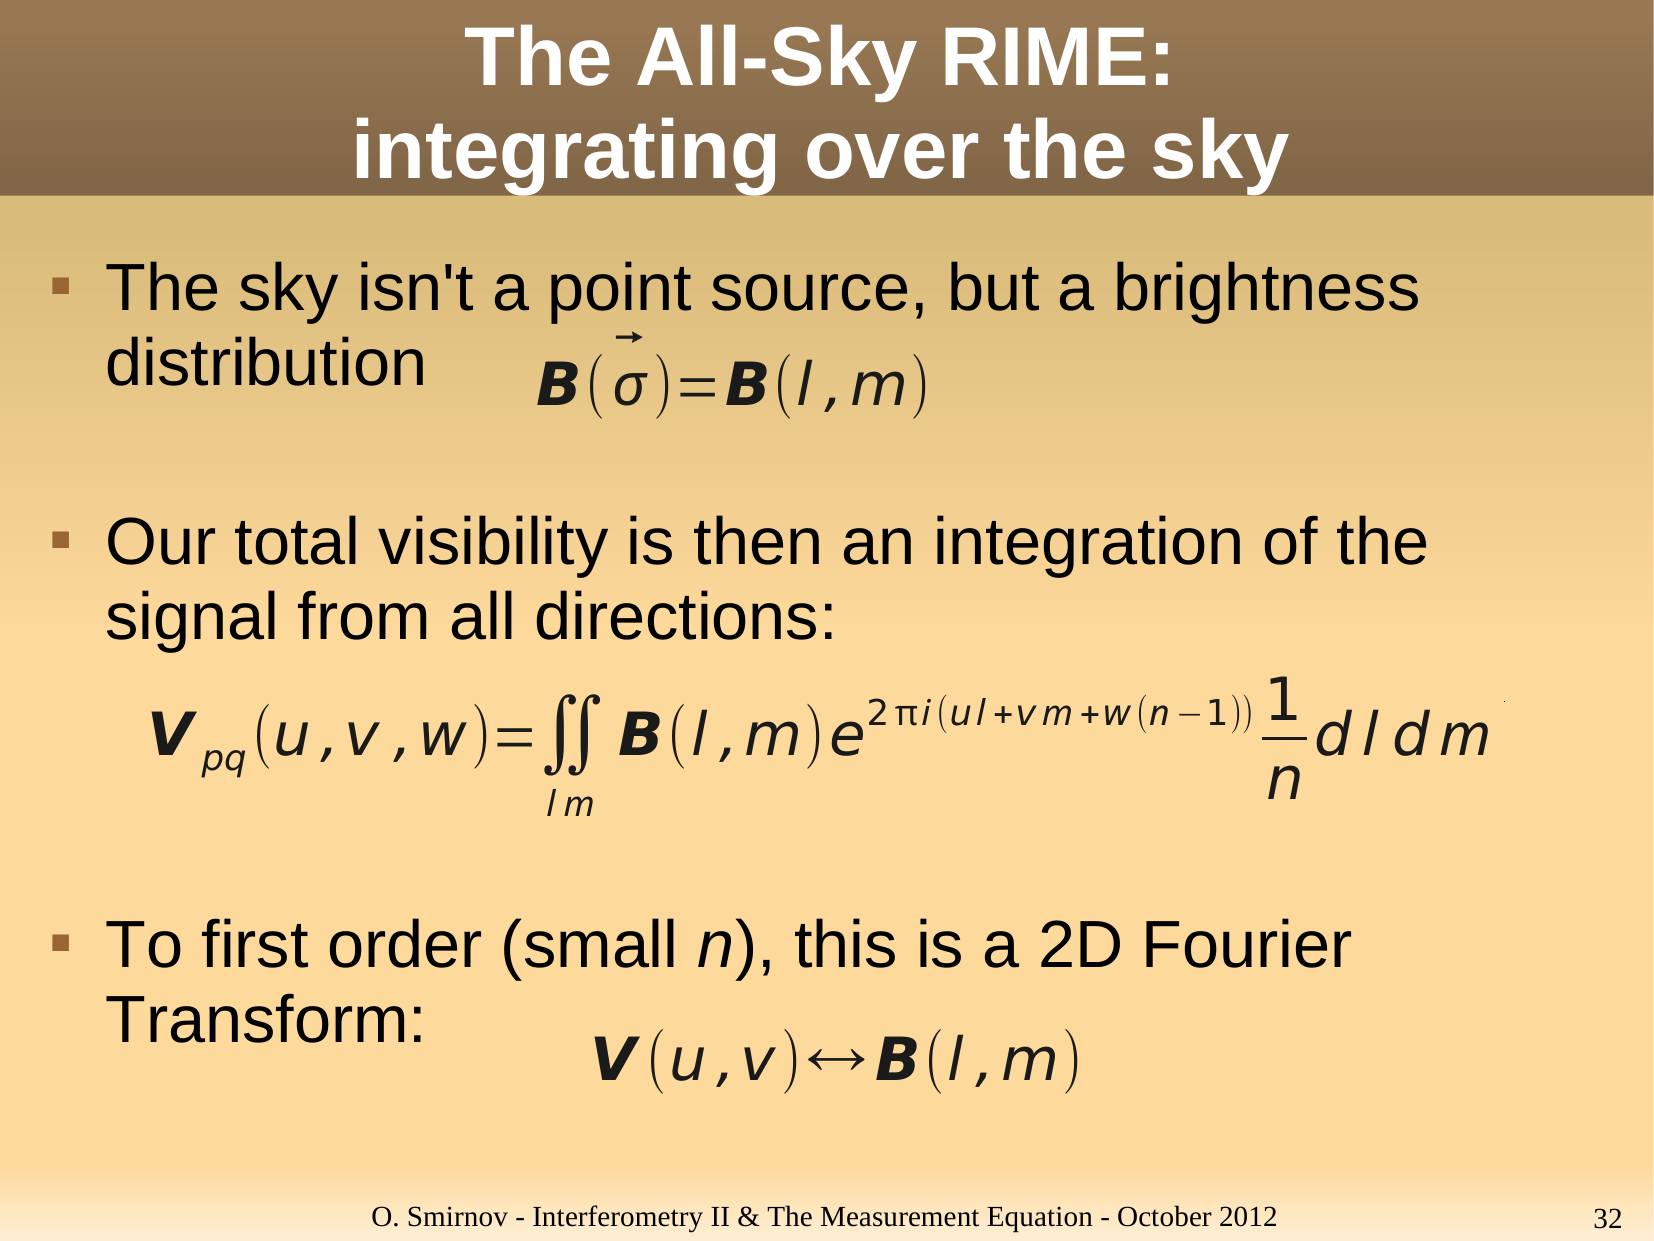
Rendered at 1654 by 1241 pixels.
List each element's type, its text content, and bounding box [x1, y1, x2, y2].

picture [0, 0, 1654, 1241]
title The All-Sky RIME: integrating over the sky [76, 7, 1565, 200]
list The sky isn't a point source, but a brightness distribution Our total visibility is then an integration of the signal from all directions: To first order (small n), this is a 2D Fourier Transform: [34, 250, 1584, 1057]
chart [584, 1026, 1088, 1099]
chart [529, 328, 937, 424]
